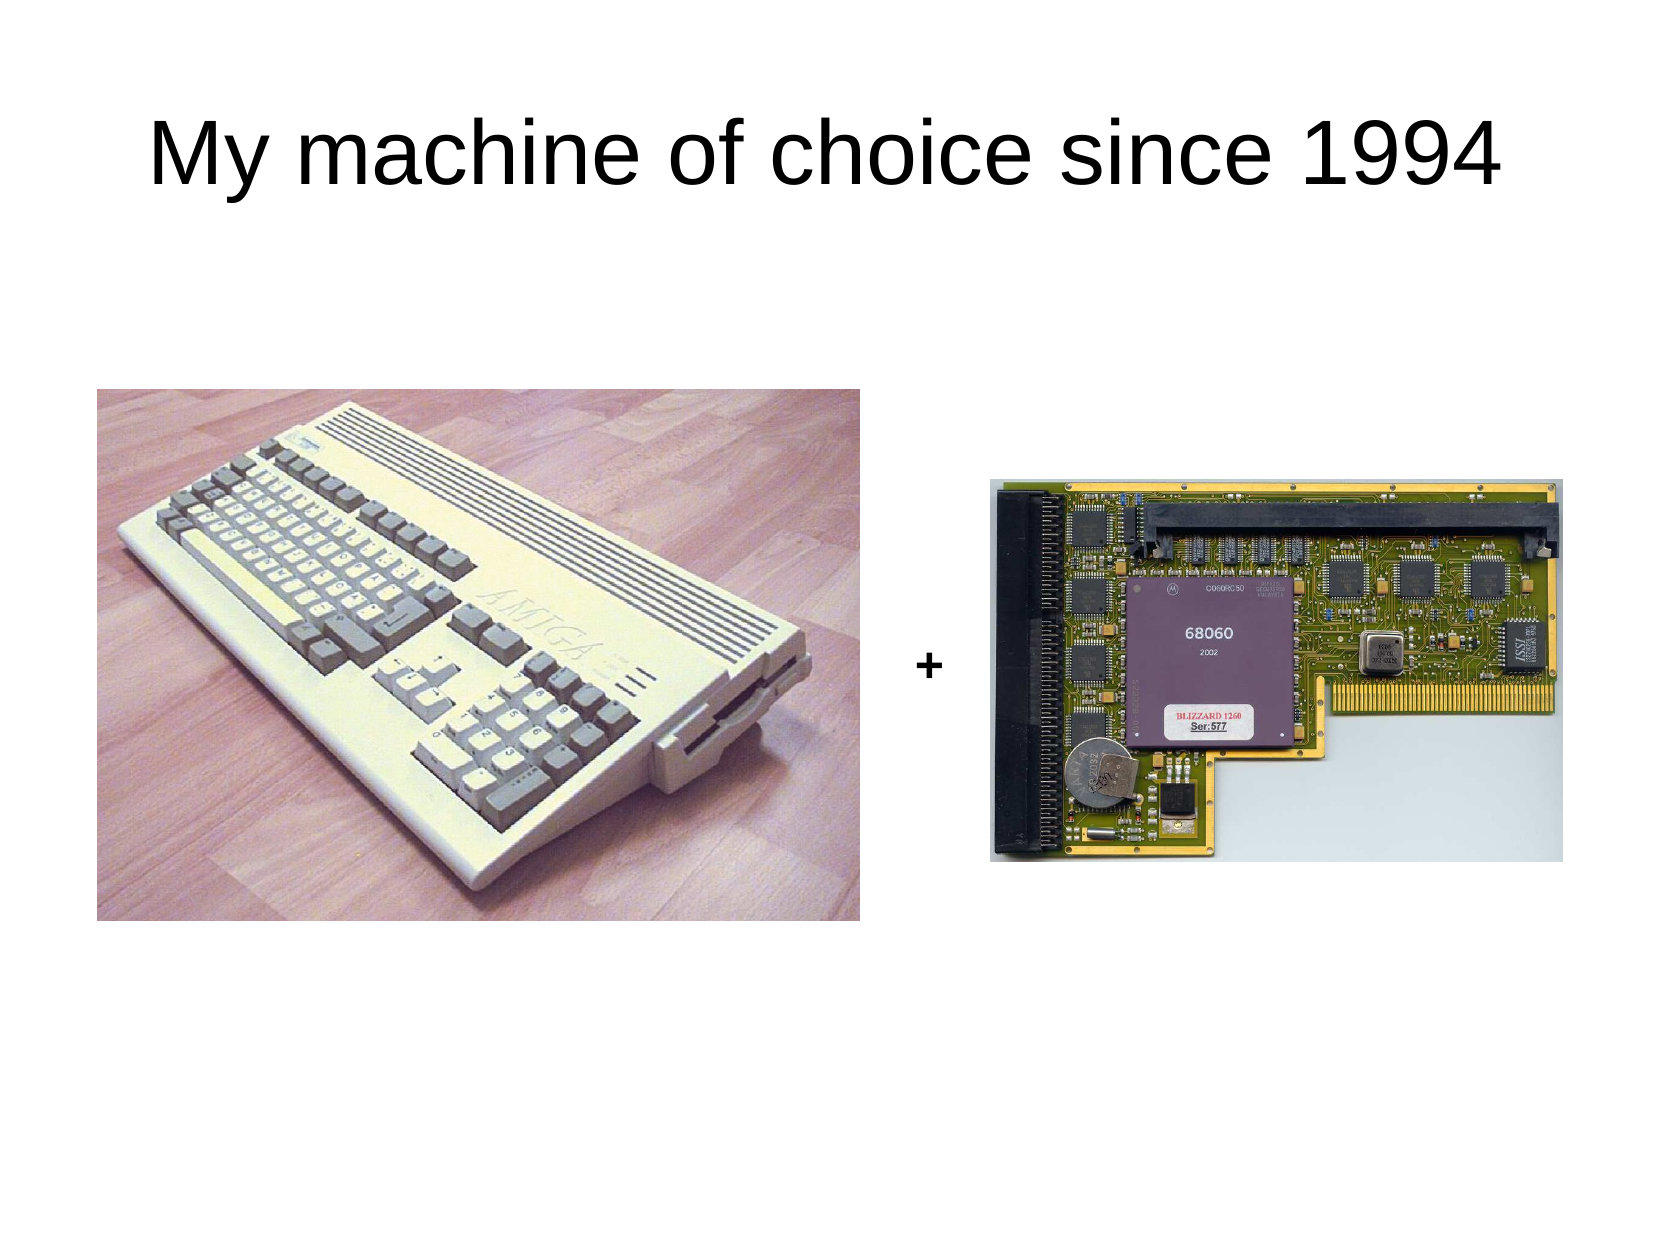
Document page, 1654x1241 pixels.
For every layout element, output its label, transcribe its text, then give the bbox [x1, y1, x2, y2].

text_box + [900, 630, 959, 702]
title My machine of choice since 1994 [82, 49, 1571, 257]
picture [97, 389, 860, 921]
picture [990, 479, 1563, 862]
